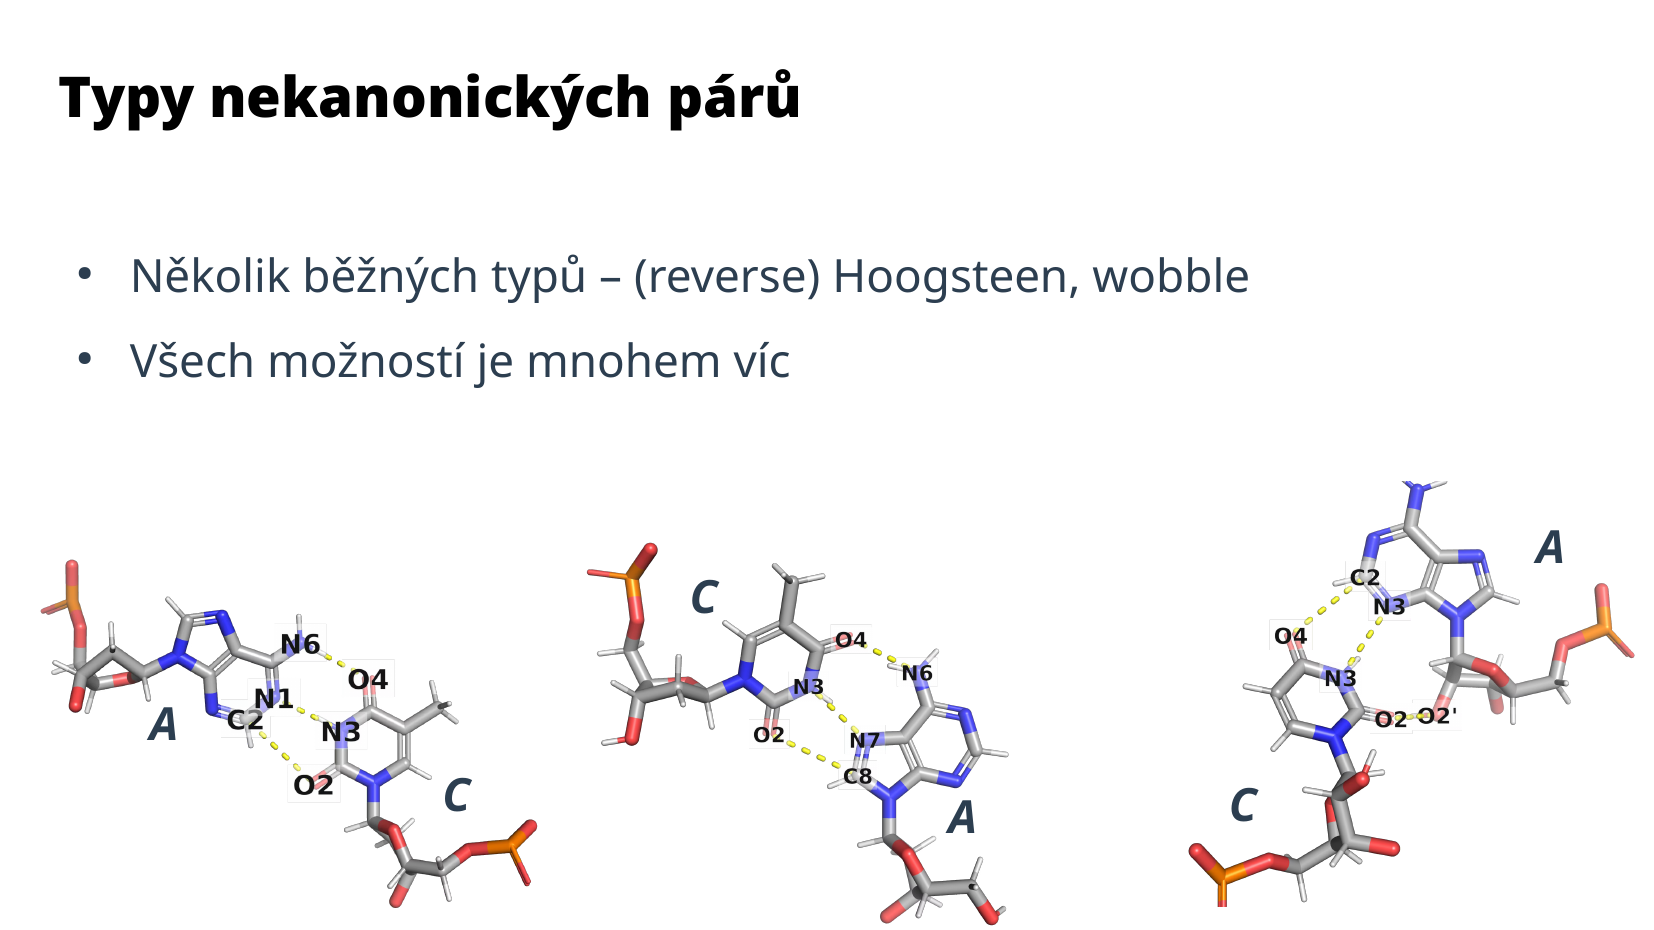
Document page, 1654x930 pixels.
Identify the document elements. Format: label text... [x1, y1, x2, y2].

text_box C [674, 557, 733, 635]
text_box C [1214, 765, 1272, 843]
text_box A [1521, 506, 1580, 584]
list Několik běžných typů – (reverse) Hoogsteen, wobble Všech možností je mnohem víc [58, 243, 1594, 523]
text_box A [134, 683, 194, 762]
text_box C [427, 754, 485, 833]
text_box A [933, 777, 992, 855]
title Typy nekanonických párů [58, 36, 1594, 156]
picture [0, 464, 1653, 930]
